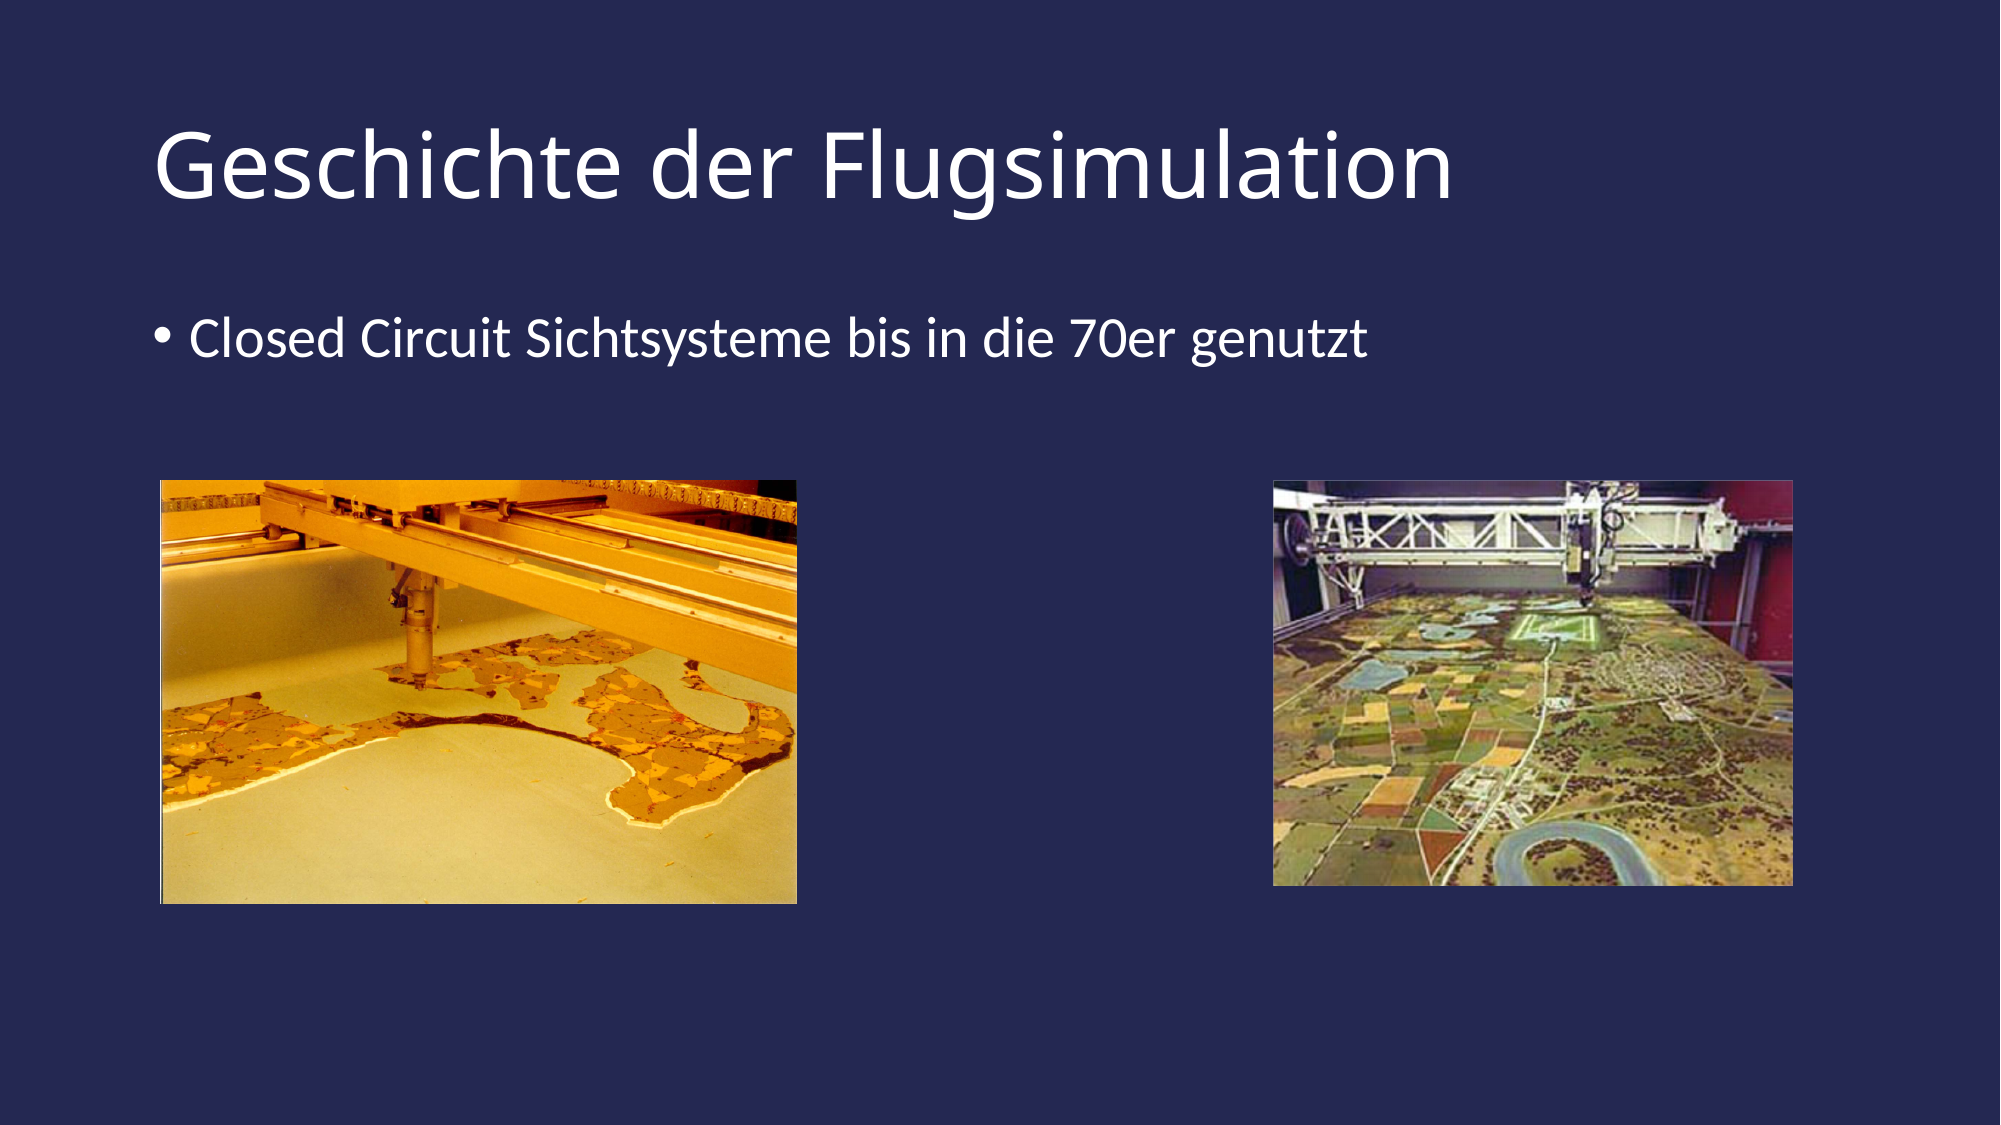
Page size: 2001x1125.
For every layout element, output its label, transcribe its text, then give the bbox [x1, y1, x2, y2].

picture [160, 480, 797, 904]
title Geschichte der Flugsimulation [137, 59, 1863, 278]
list Closed Circuit Sichtsysteme bis in die 70er genutzt [137, 299, 1863, 1014]
picture [1273, 480, 1793, 886]
